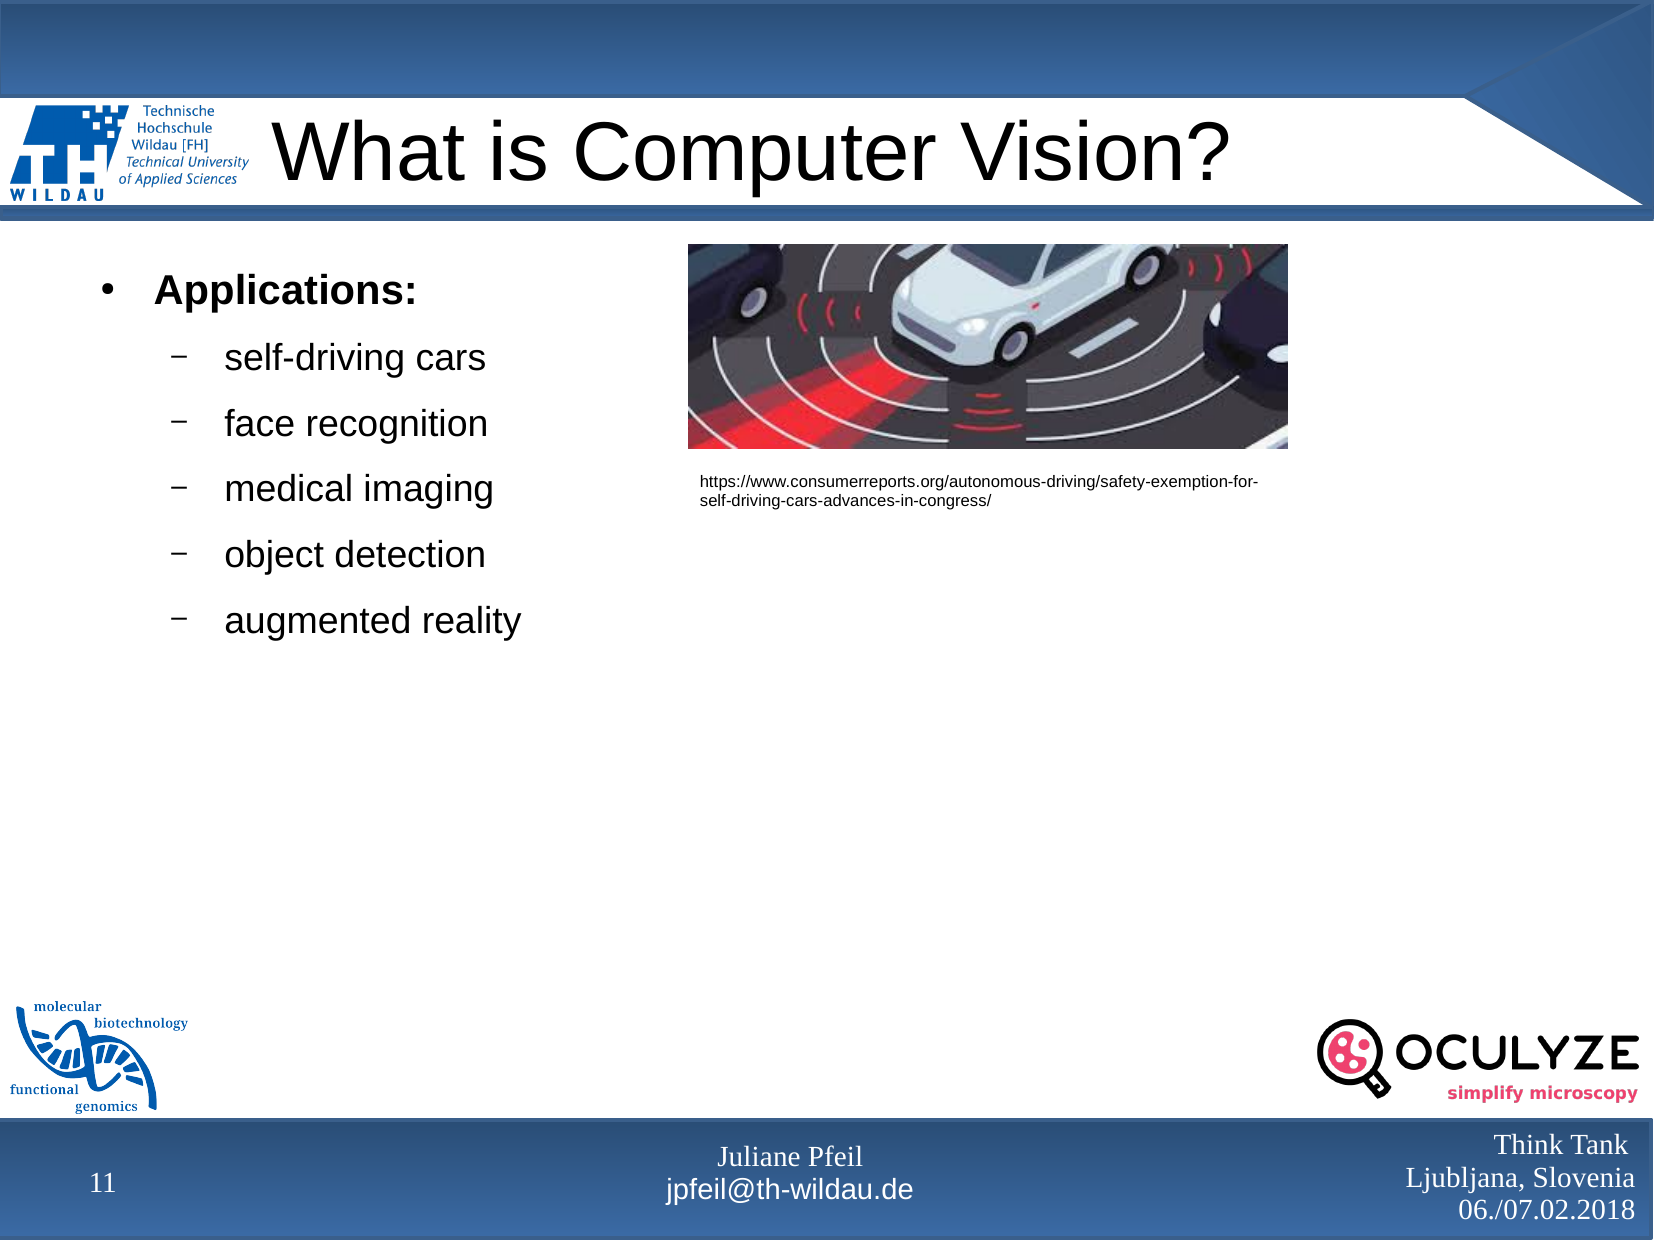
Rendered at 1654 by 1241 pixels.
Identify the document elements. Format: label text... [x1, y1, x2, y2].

picture [1315, 1017, 1642, 1108]
text_box https://www.consumerreports.org/autonomous-driving/safety-exemption-for-self-driving-cars-advances-in-congress/ [685, 465, 1288, 518]
picture [688, 244, 1288, 449]
picture [10, 1001, 188, 1114]
list Applications: self-driving cars face recognition medical imaging object detection augmented reality [82, 266, 1571, 986]
title What is Computer Vision? [271, 95, 1466, 207]
picture [10, 105, 249, 201]
